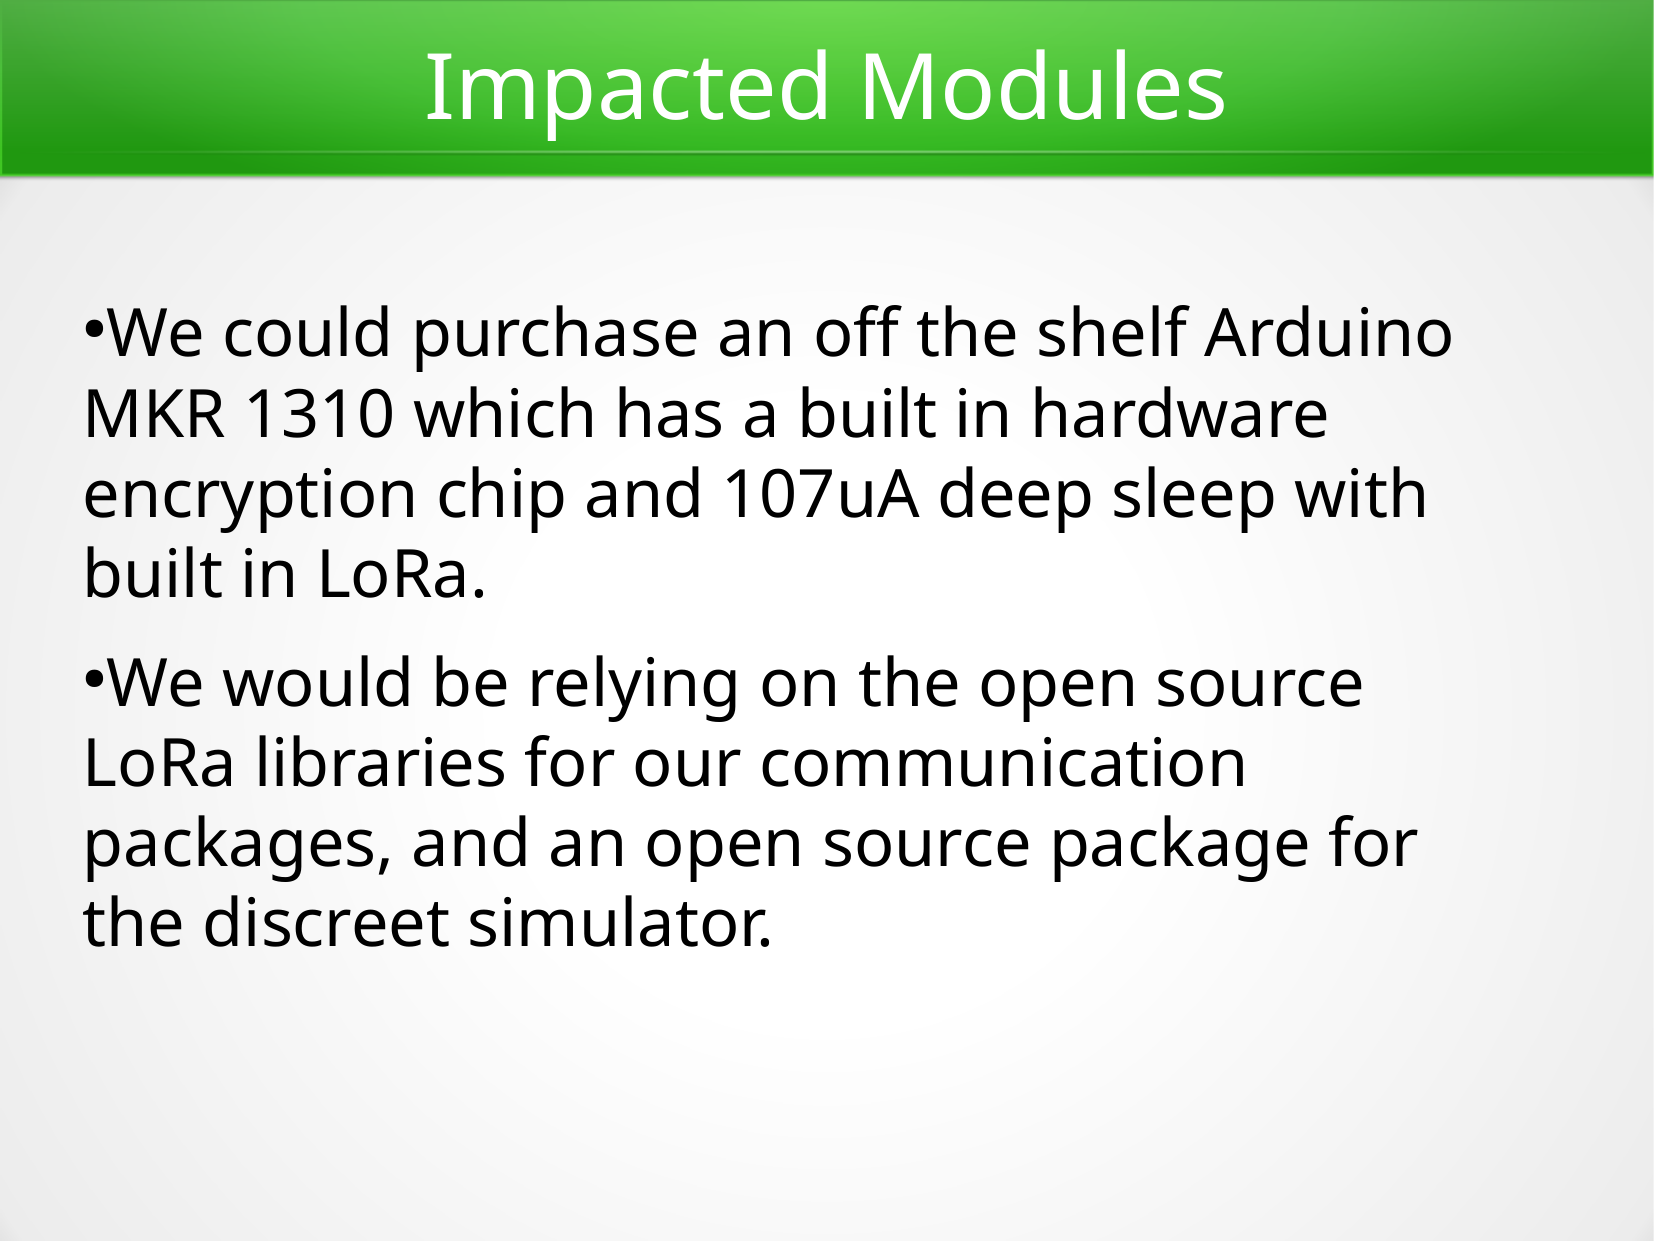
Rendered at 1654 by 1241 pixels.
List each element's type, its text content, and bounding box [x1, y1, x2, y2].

list We could purchase an off the shelf Arduino MKR 1310 which has a built in hardware encryption chip and 107uA deep sleep with built in LoRa. We would be relying on the open source LoRa libraries for our communication packages, and an open source package for the discreet simulator. [82, 290, 1501, 1010]
picture [0, 0, 1654, 1241]
title Impacted Modules [82, 11, 1571, 154]
